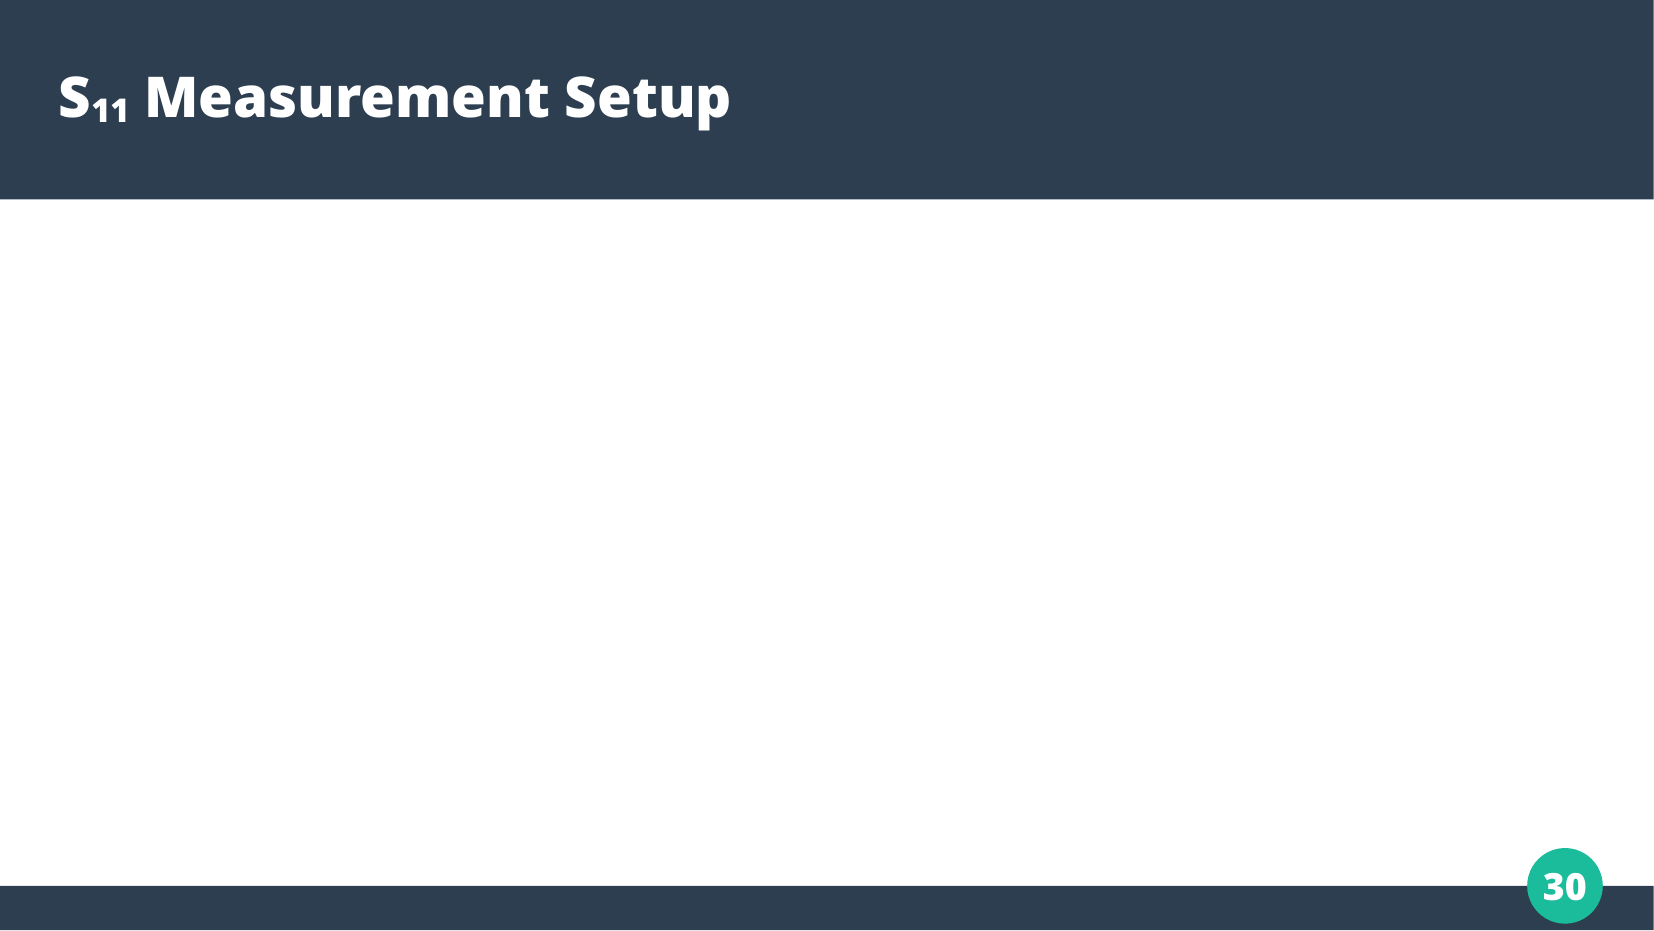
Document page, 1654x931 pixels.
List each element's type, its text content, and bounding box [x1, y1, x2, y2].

title S11 Measurement Setup [59, 37, 1595, 155]
